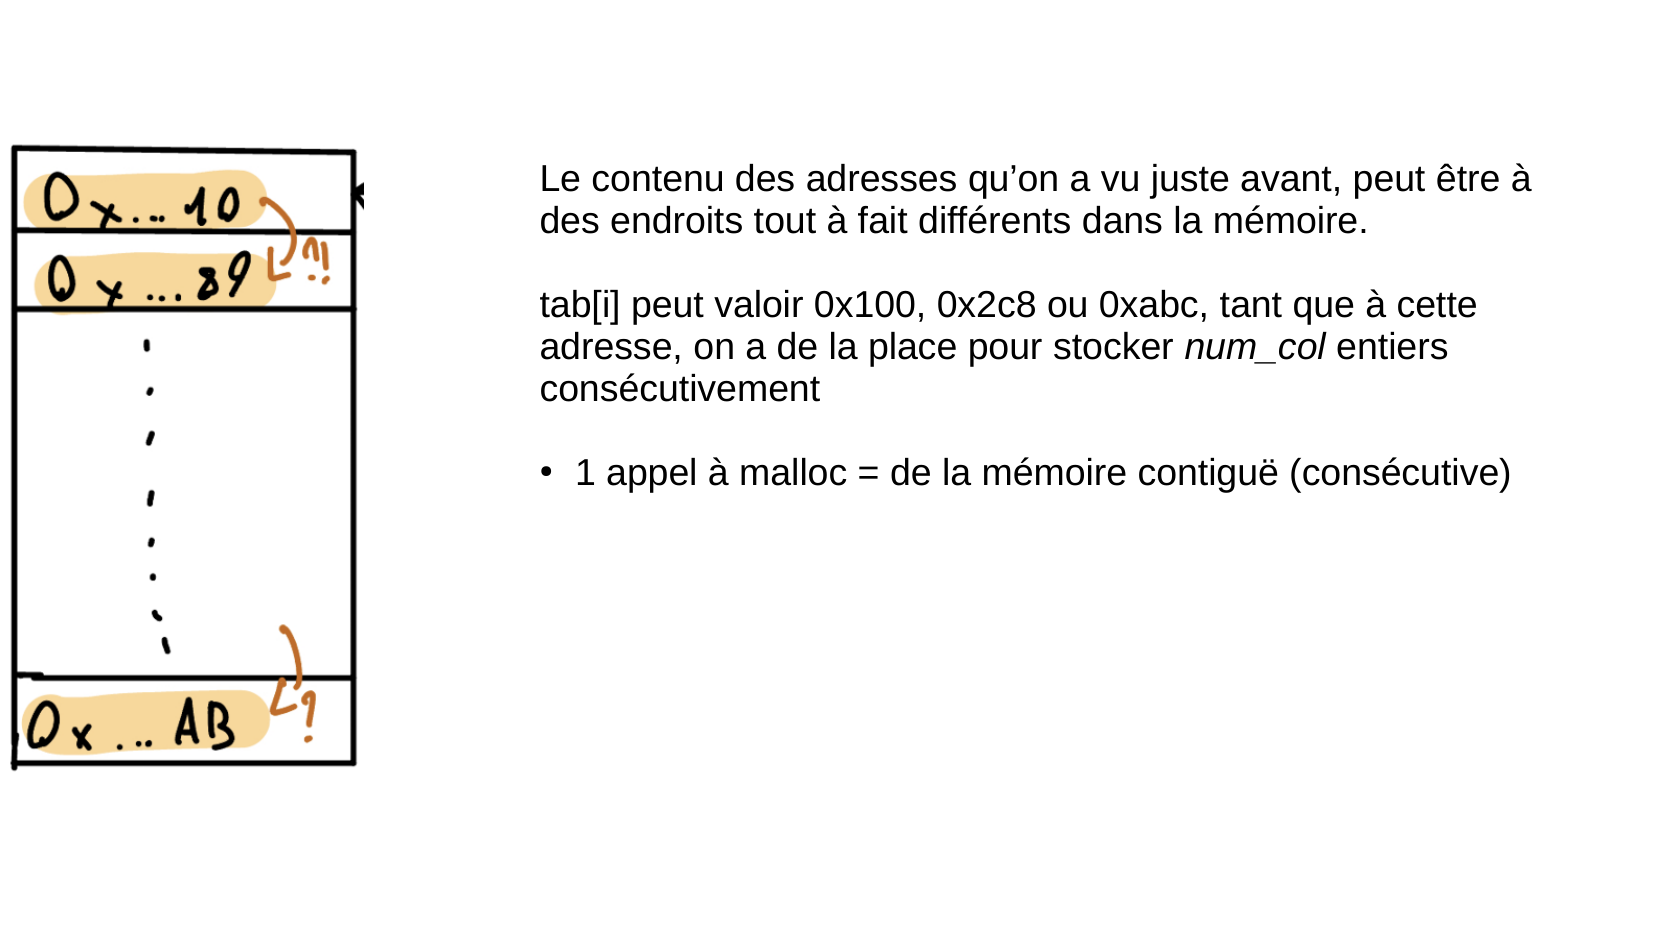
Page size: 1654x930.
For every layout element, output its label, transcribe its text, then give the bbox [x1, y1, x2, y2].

text_box Le contenu des adresses qu’on a vu juste avant, peut être à des endroits tout à fait différents dans la mémoire. tab[i] peut valoir 0x100, 0x2c8 ou 0xabc, tant que à cette adresse, on a de la place pour stocker num_col entiers consécutivement 1 appel à malloc = de la mémoire contiguë (consécutive) [524, 149, 1612, 788]
picture [0, 128, 364, 785]
